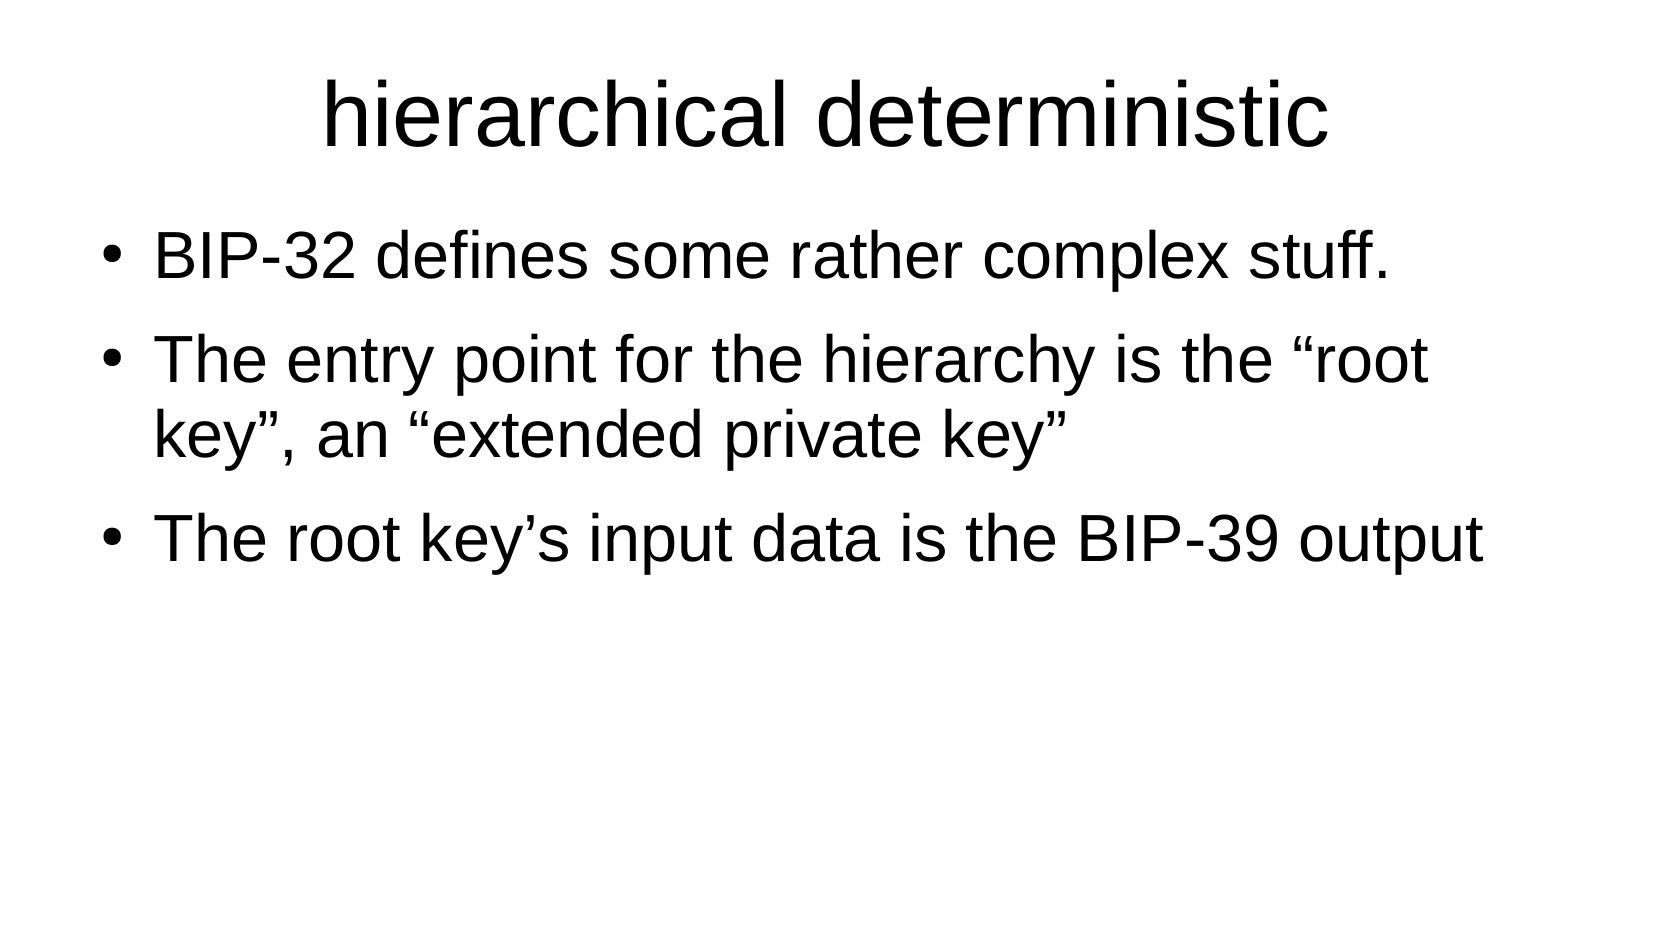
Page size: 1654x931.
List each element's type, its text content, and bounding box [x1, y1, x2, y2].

list BIP-32 defines some rather complex stuff. The entry point for the hierarchy is the “root key”, an “extended private key” The root key’s input data is the BIP-39 output [82, 217, 1571, 758]
title hierarchical deterministic [82, 37, 1571, 193]
